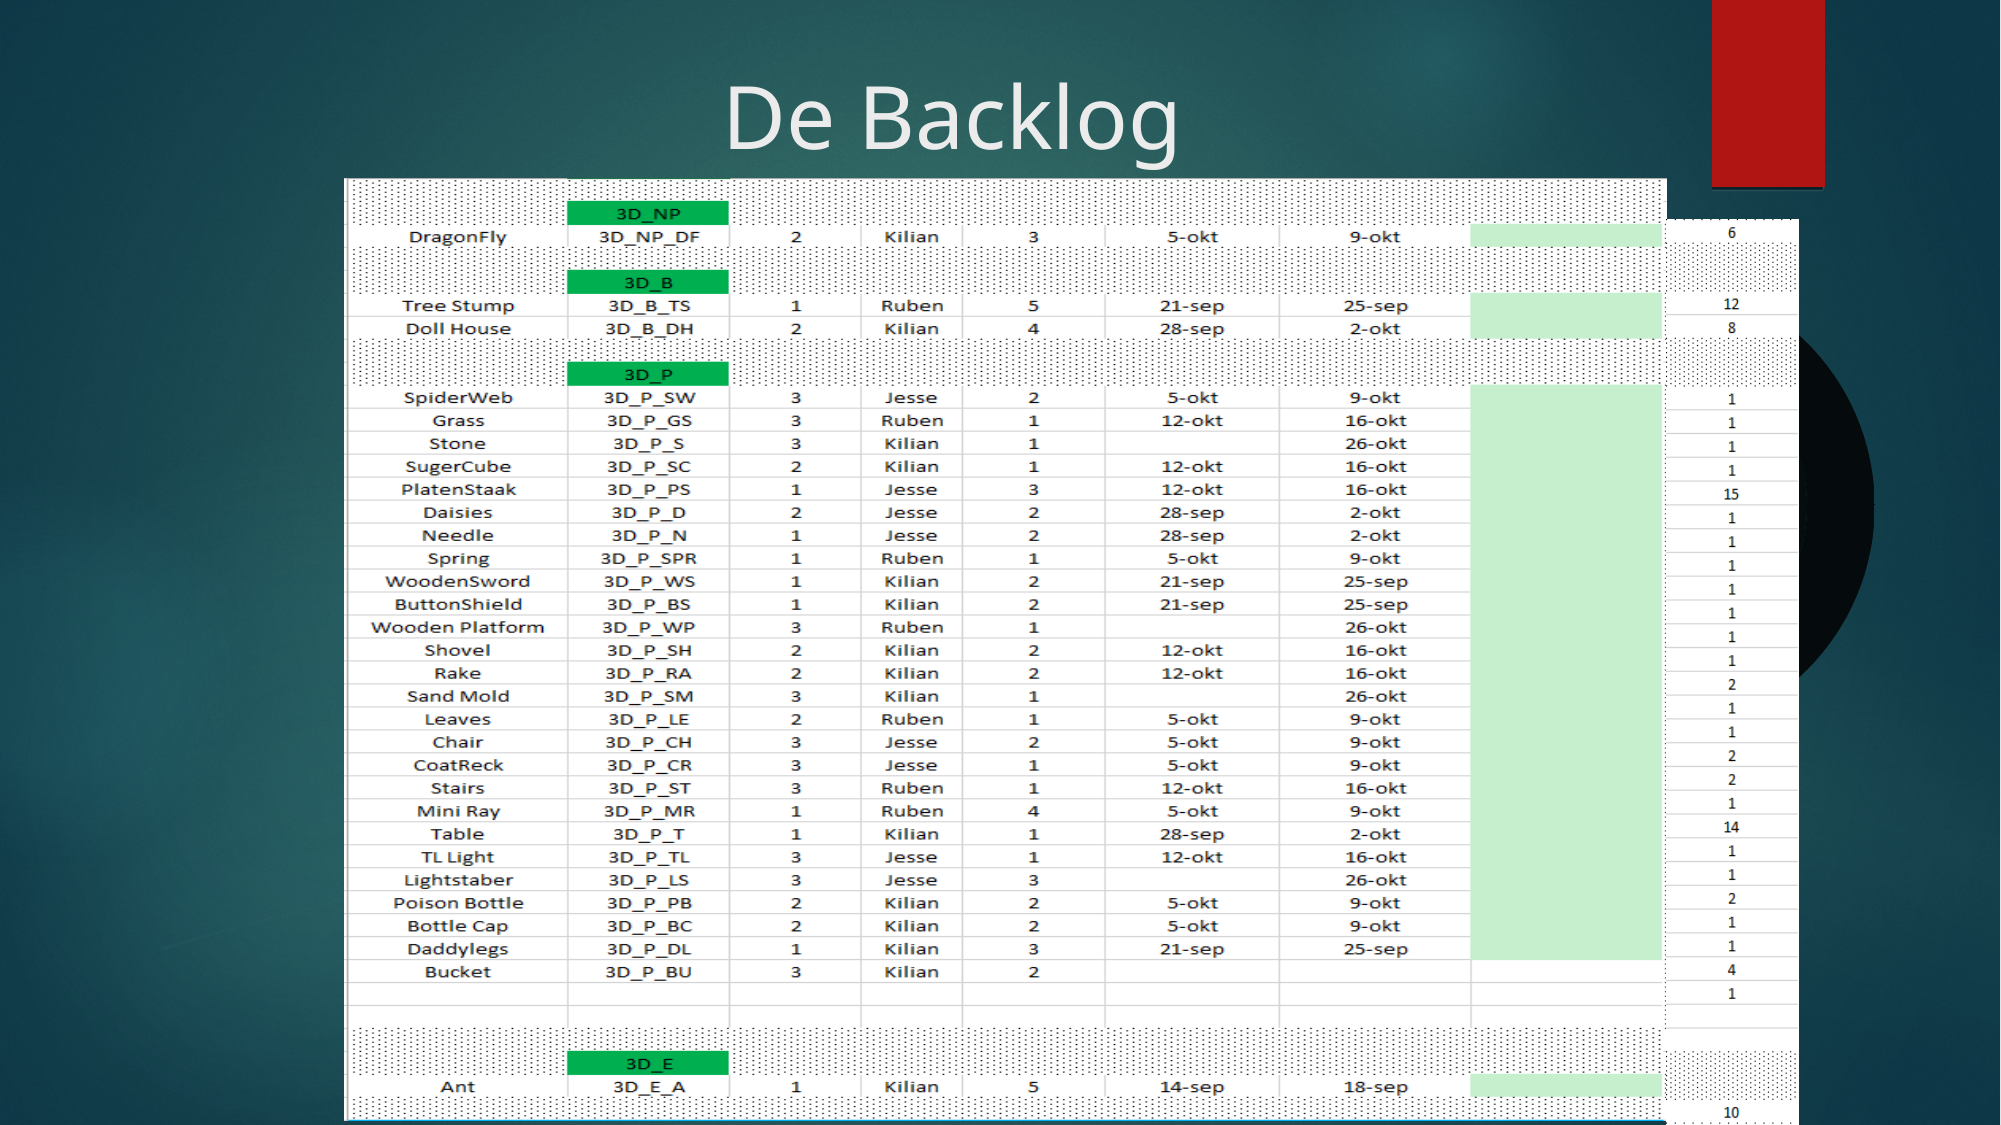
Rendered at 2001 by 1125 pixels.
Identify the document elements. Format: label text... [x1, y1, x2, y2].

title De Backlog [181, 54, 1724, 285]
picture [344, 178, 1799, 1125]
